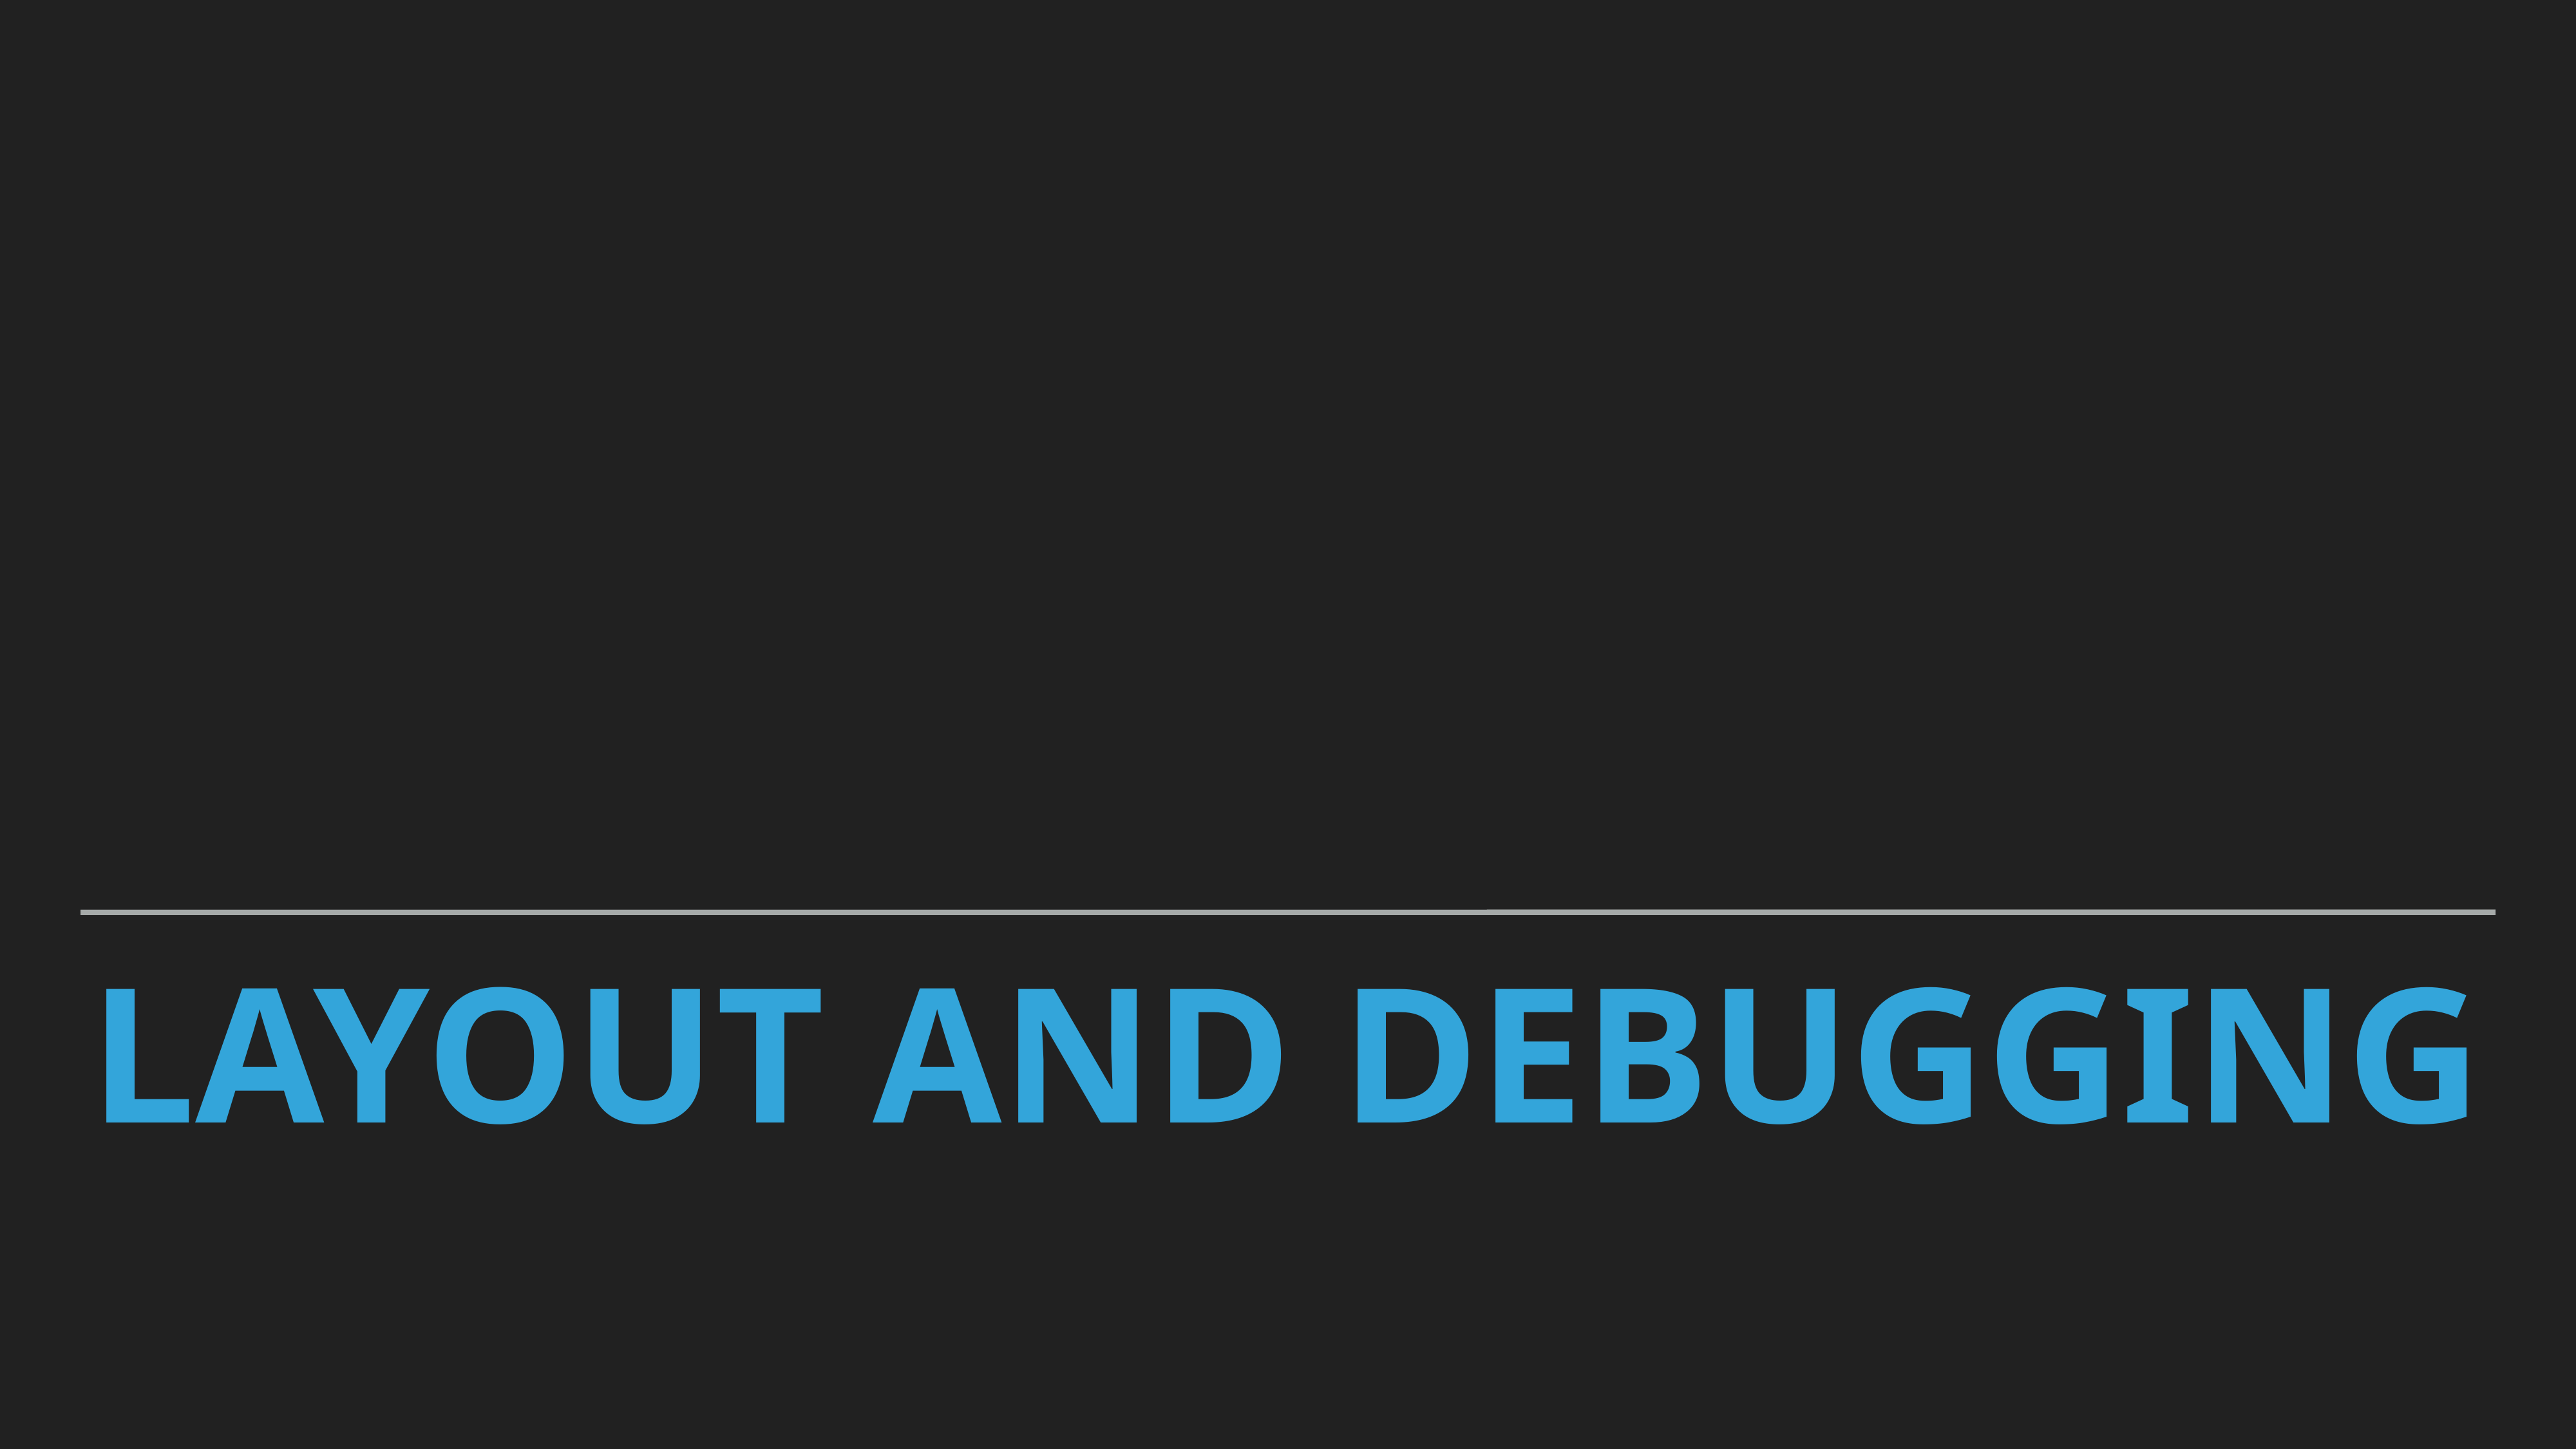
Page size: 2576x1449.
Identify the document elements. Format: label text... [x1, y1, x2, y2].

text_box Layout and Debugging [80, 955, 2496, 1358]
